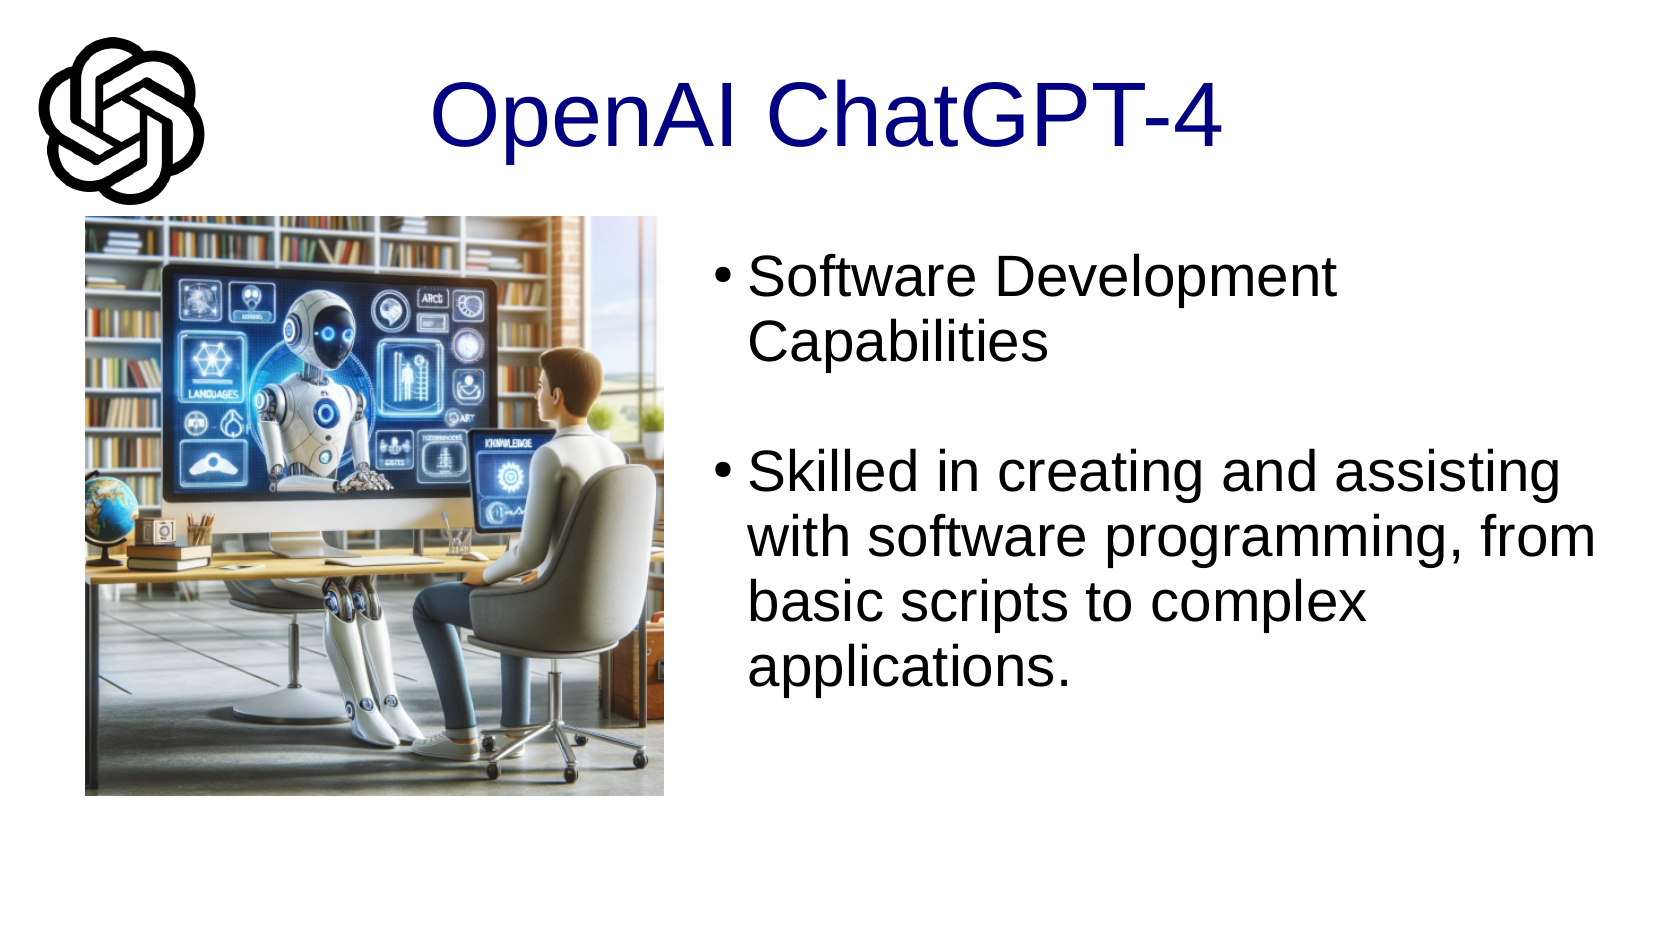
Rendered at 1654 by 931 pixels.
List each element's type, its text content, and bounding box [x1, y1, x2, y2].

title OpenAI ChatGPT-4 [207, 37, 1571, 193]
subtitle Software Development Capabilities Skilled in creating and assisting with software programming, from basic scripts to complex applications. [712, 192, 1654, 751]
picture [37, 37, 207, 205]
picture [85, 216, 664, 796]
